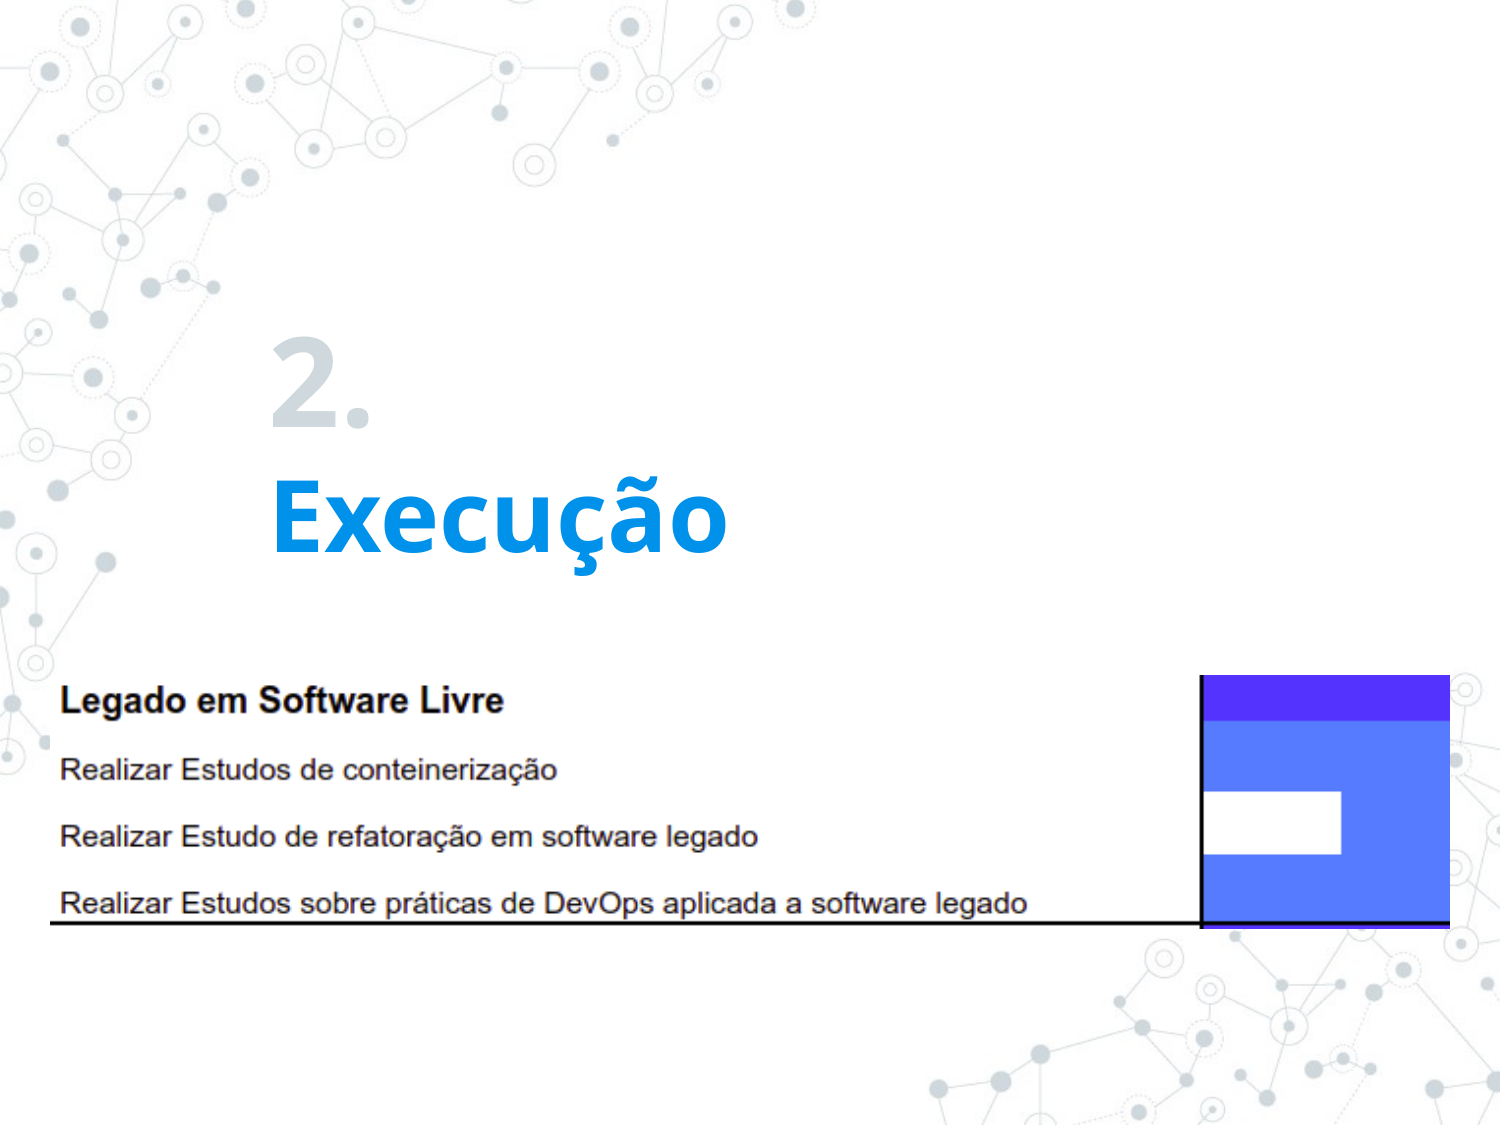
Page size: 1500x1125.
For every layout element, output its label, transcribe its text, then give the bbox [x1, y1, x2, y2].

title 2. Execução [253, 333, 1211, 588]
picture [0, 0, 1500, 1125]
